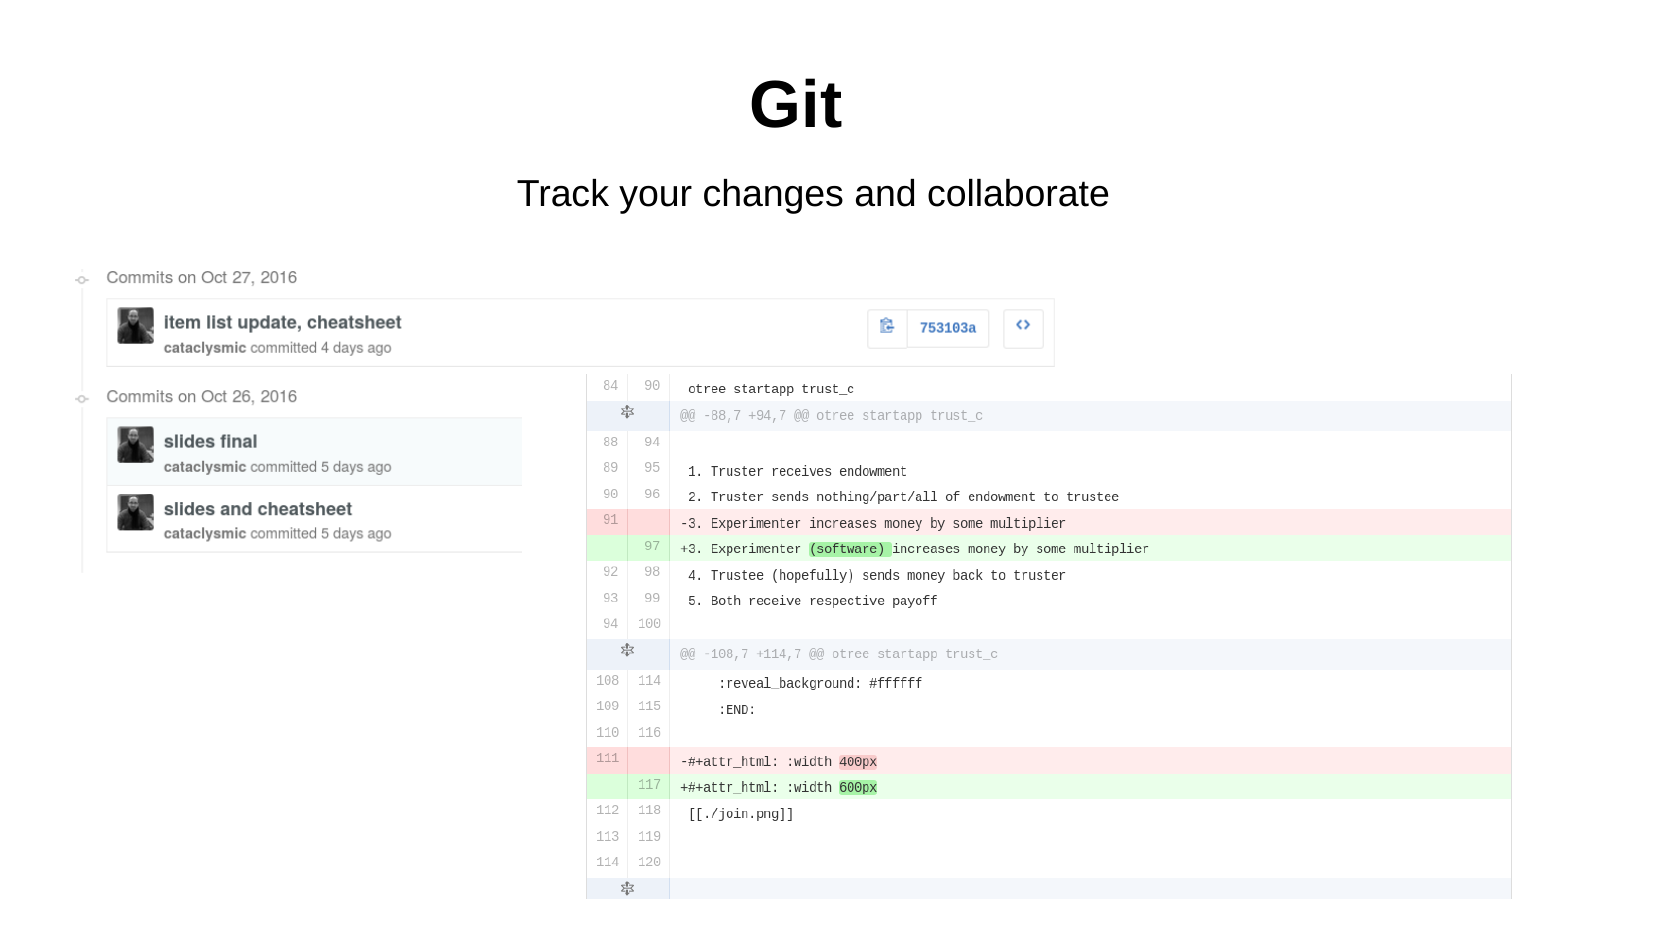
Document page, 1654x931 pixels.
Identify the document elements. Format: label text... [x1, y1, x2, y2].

picture [57, 269, 1576, 899]
text_box Git [735, 60, 886, 150]
text_box Track your changes and collaborate [502, 165, 1126, 222]
